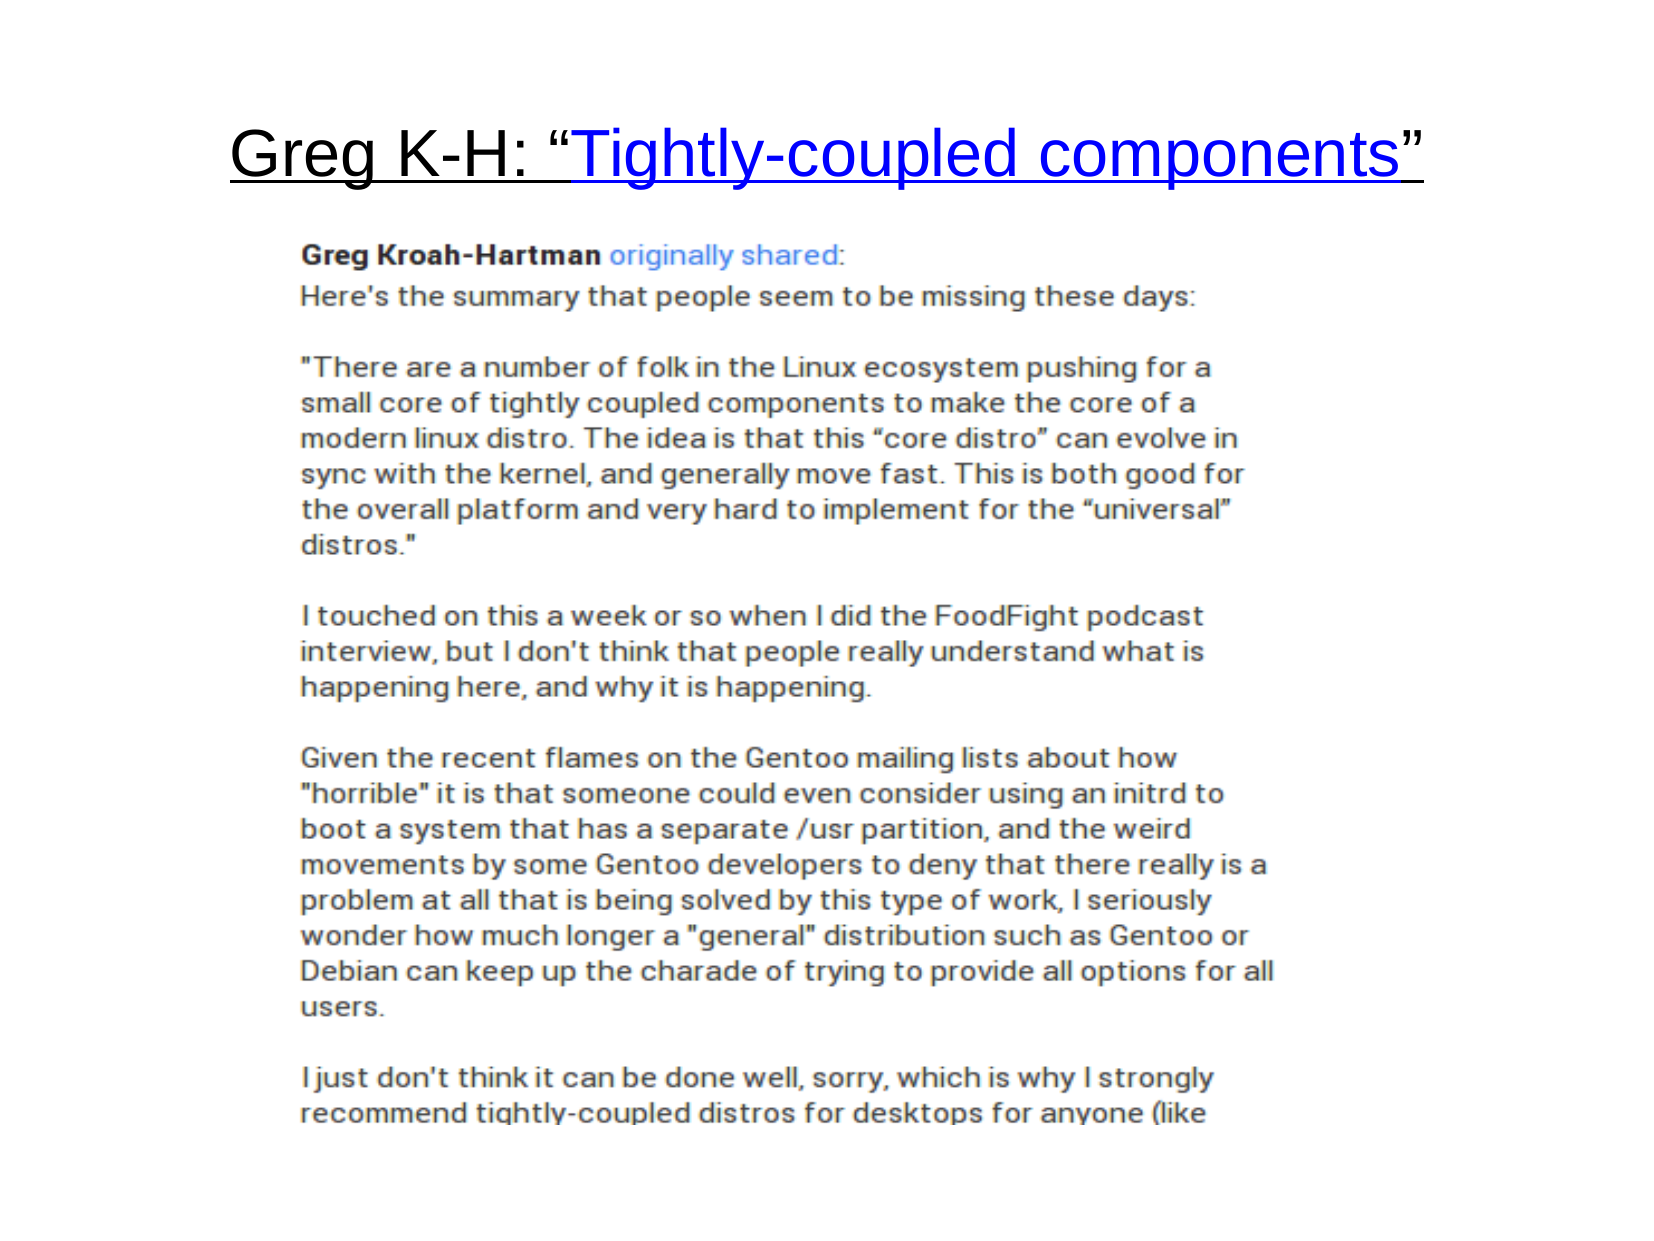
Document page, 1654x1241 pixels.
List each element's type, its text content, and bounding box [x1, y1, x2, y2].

title Greg K-H: “Tightly-coupled components” [82, 49, 1571, 257]
picture [272, 239, 1324, 1126]
